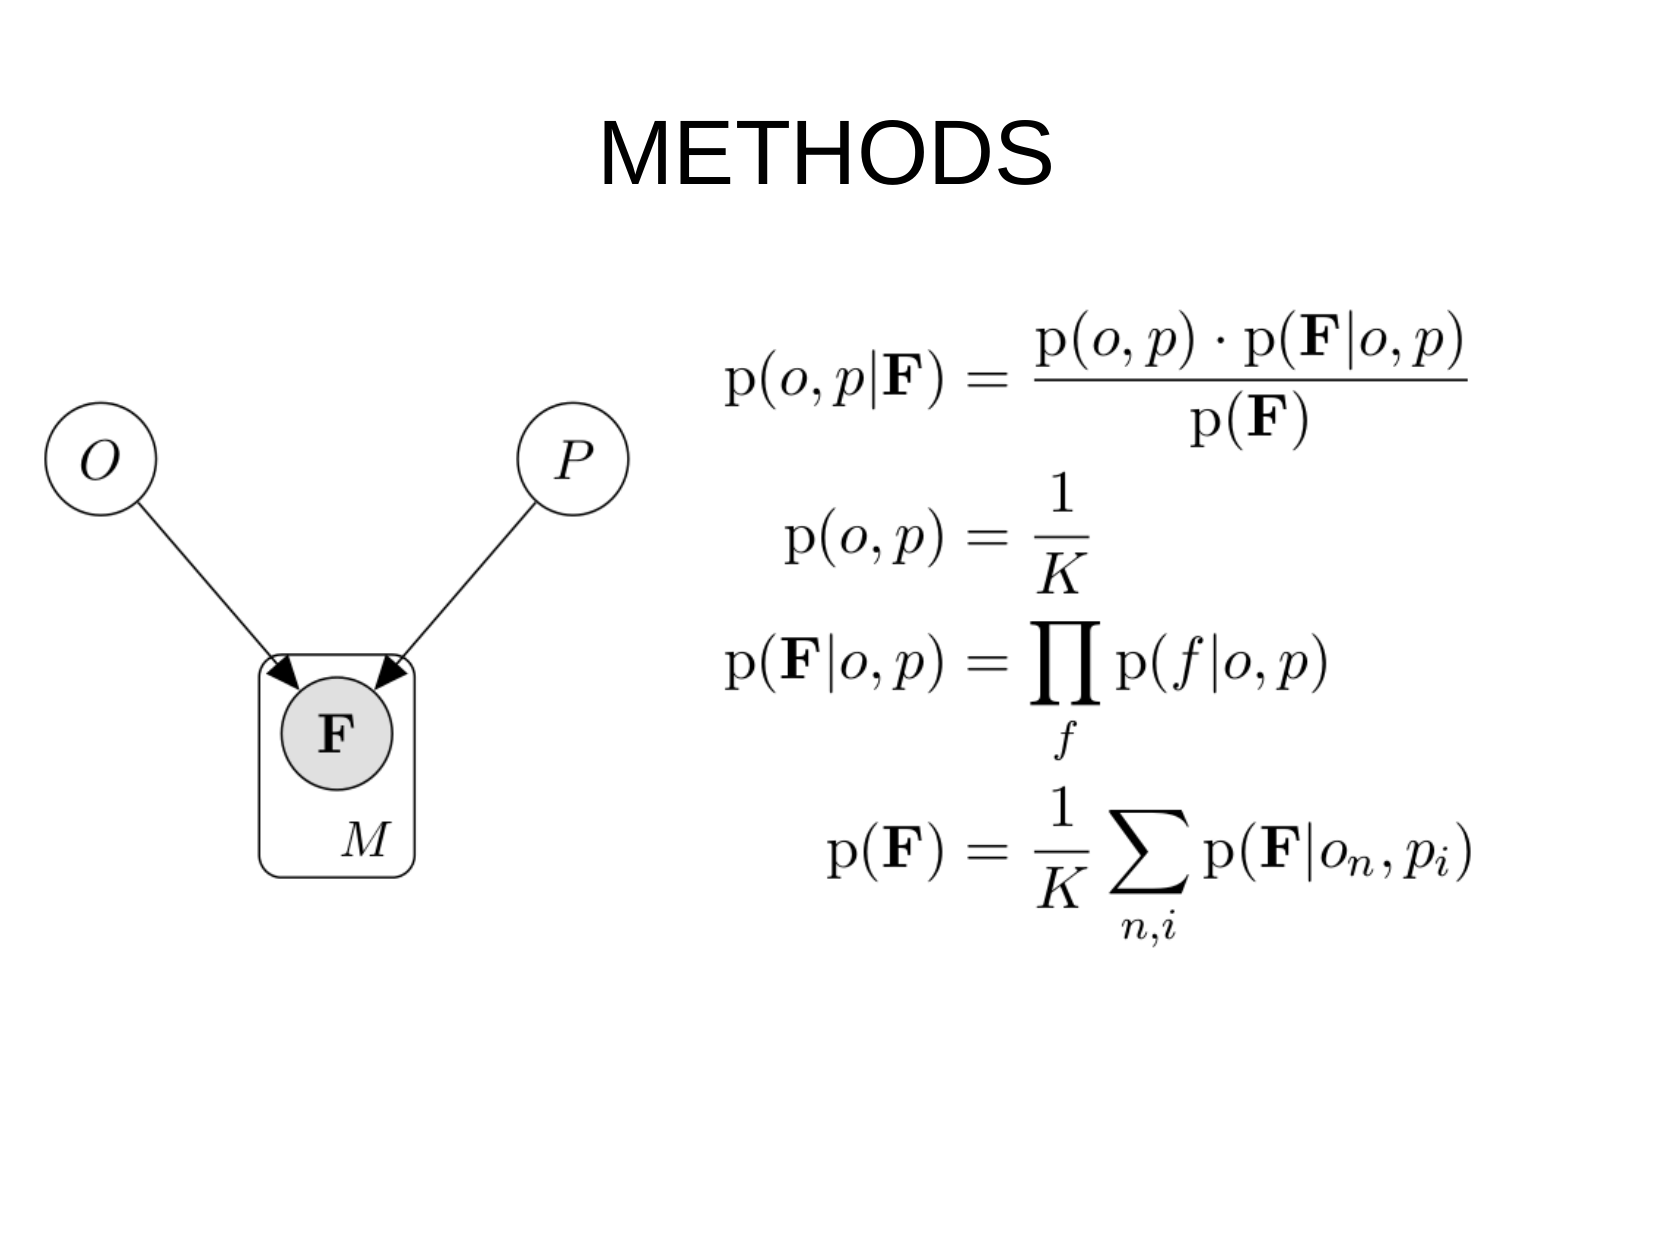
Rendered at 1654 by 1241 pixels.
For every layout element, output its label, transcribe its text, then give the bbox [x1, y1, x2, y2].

title METHODS [82, 49, 1571, 257]
picture [0, 269, 1592, 990]
